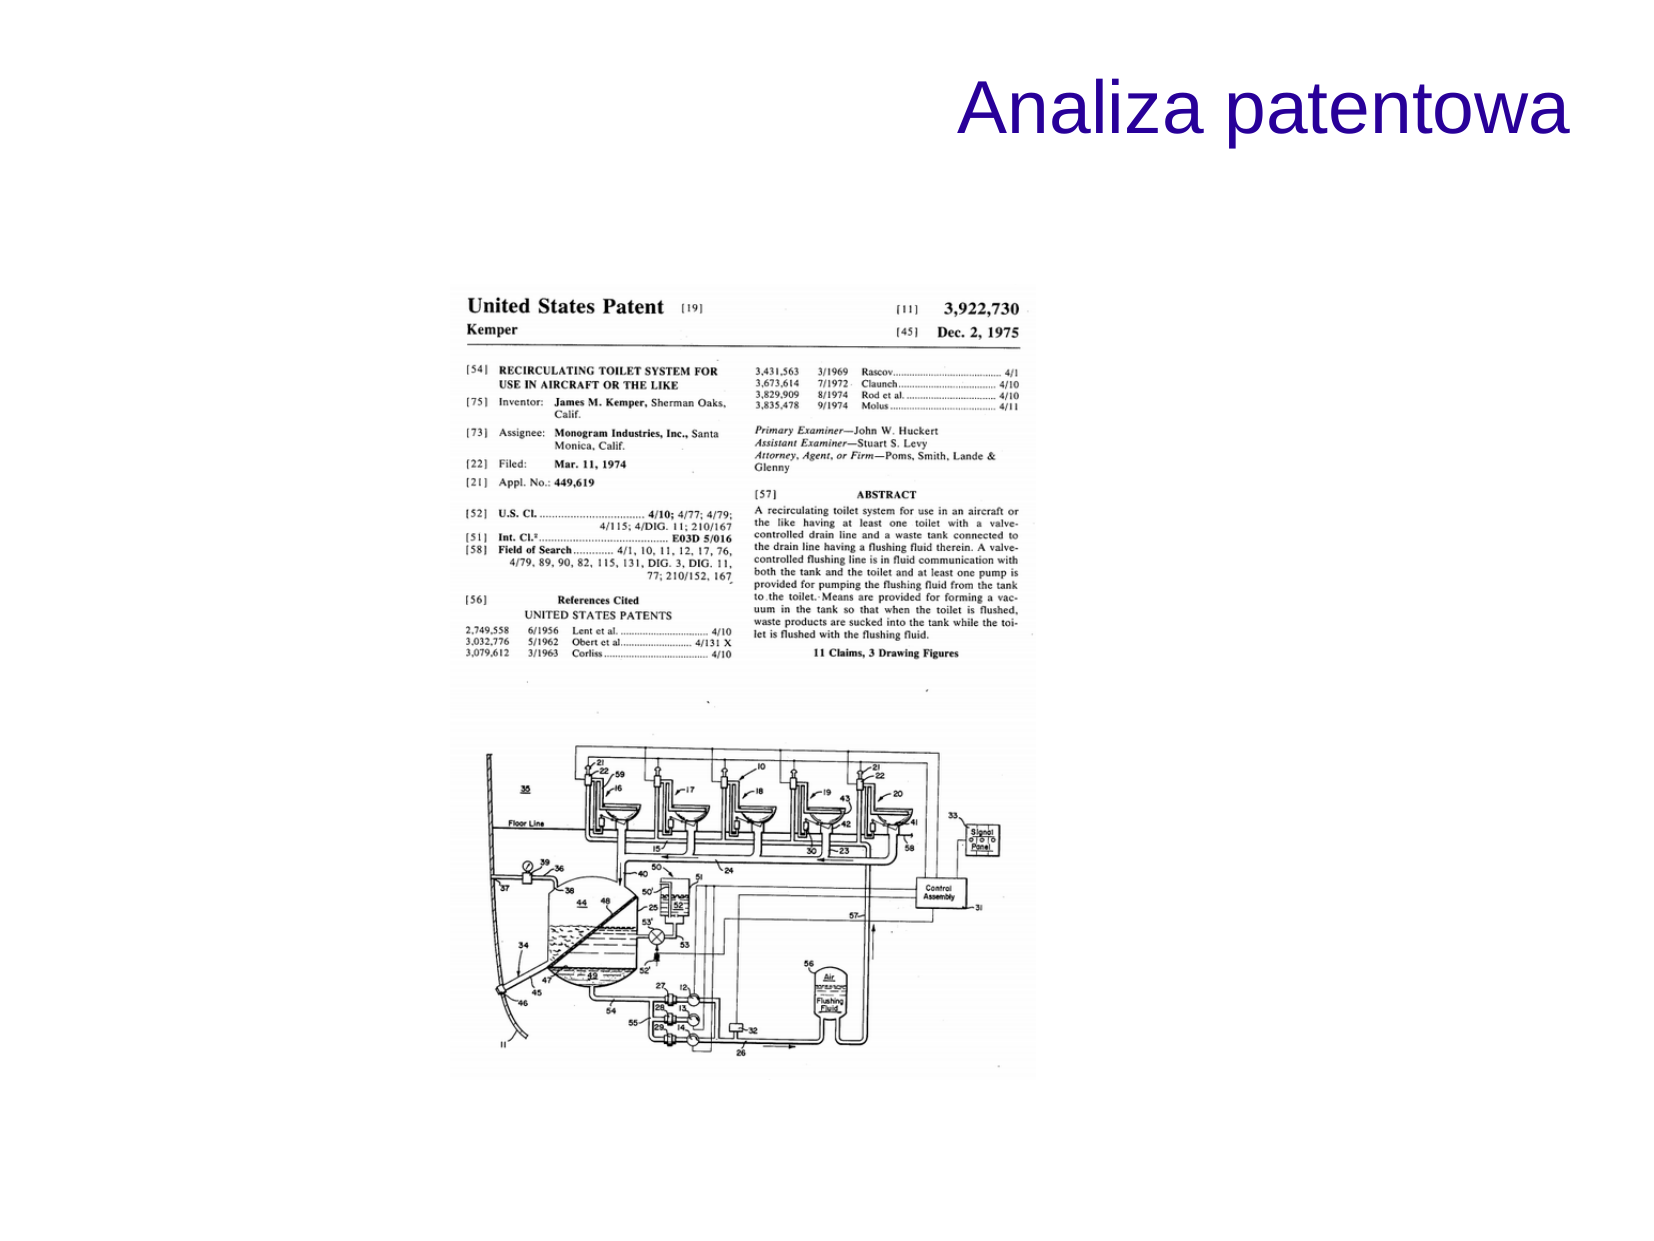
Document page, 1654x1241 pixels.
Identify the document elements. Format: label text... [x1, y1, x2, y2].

title Analiza patentowa [82, 49, 1571, 166]
picture [450, 284, 1036, 1081]
